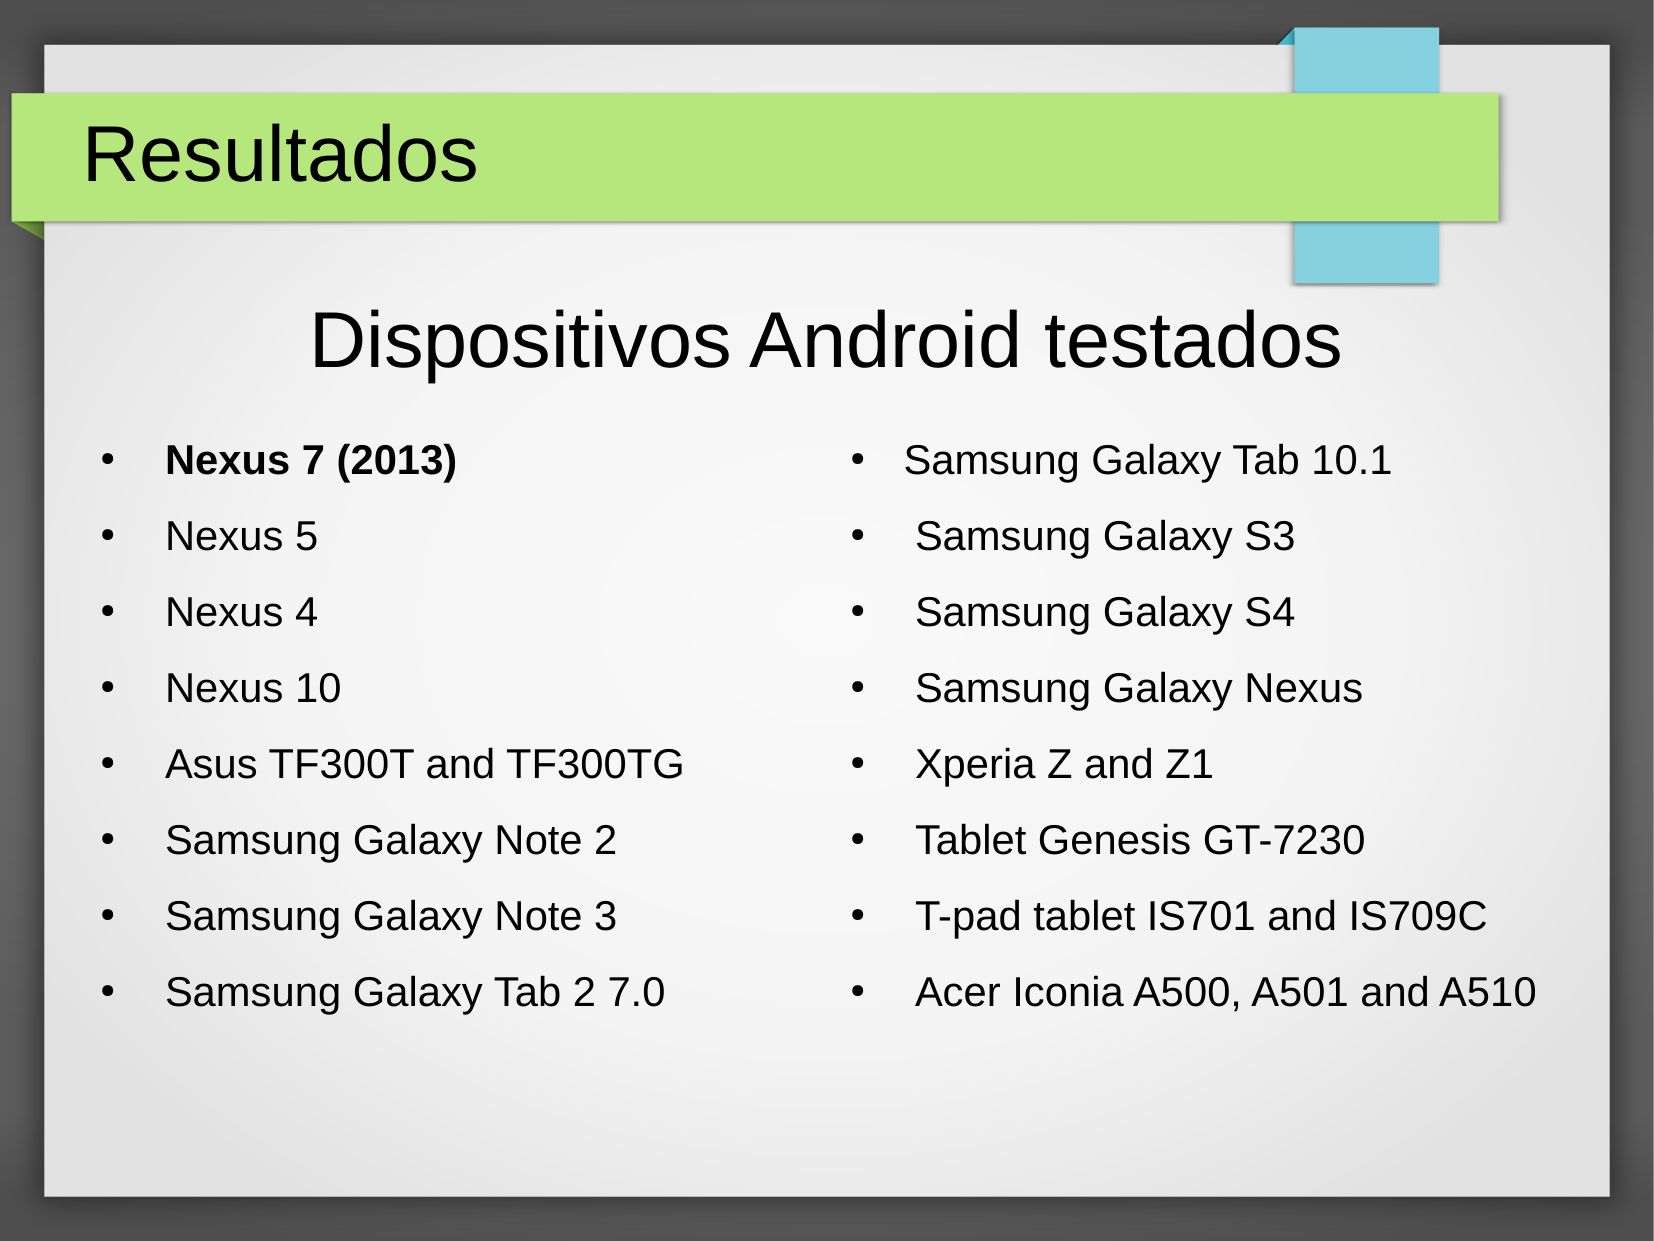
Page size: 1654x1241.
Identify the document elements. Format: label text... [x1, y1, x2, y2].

picture [0, 0, 1654, 1241]
list Samsung Galaxy Tab 10.1 Samsung Galaxy S3 Samsung Galaxy S4 Samsung Galaxy Nexus Xperia Z and Z1 Tablet Genesis GT-7230 T-pad tablet IS701 and IS709C Acer Iconia A500, A501 and A510 [832, 437, 1589, 1099]
list Dispositivos Android testados [82, 295, 1571, 438]
title Resultados [82, 94, 1264, 213]
list Nexus 7 (2013) Nexus 5 Nexus 4 Nexus 10 Asus TF300T and TF300TG Samsung Galaxy Note 2 Samsung Galaxy Note 3 Samsung Galaxy Tab 2 7.0 [82, 437, 745, 1099]
